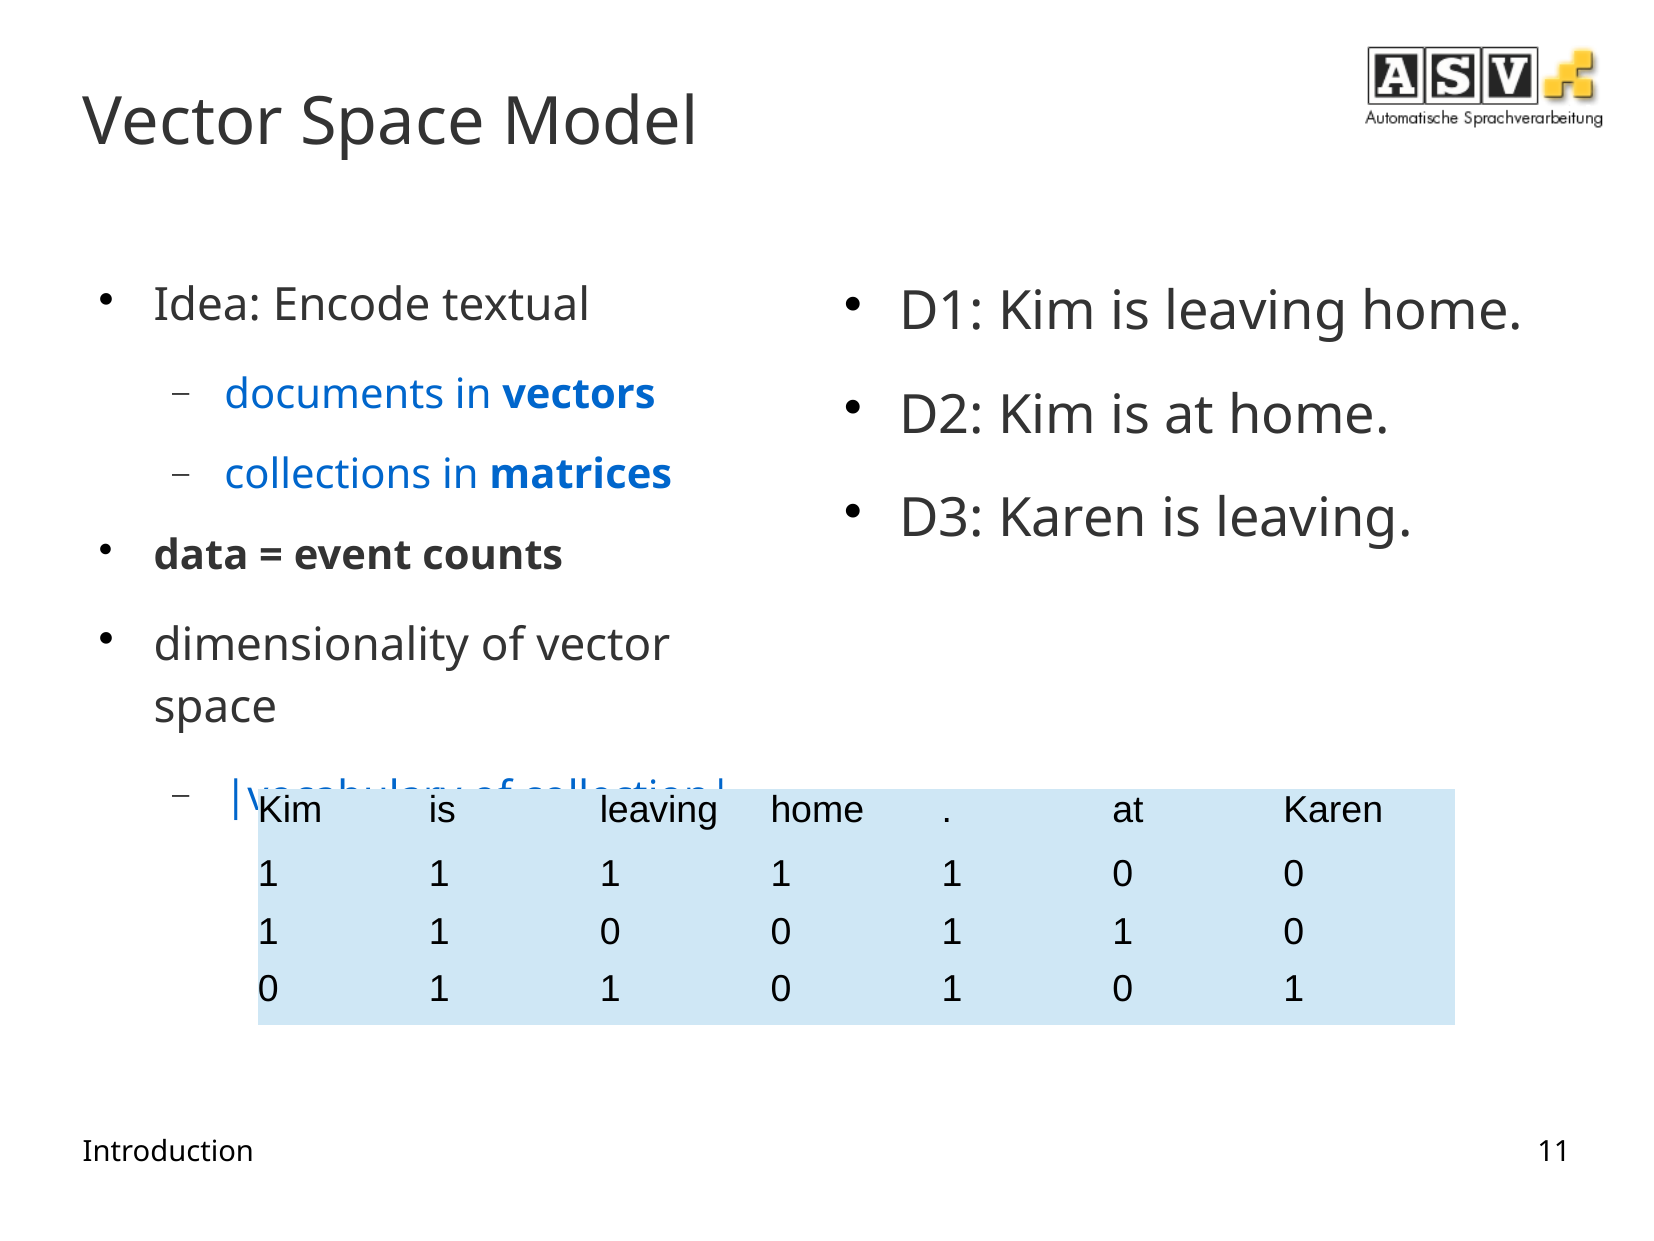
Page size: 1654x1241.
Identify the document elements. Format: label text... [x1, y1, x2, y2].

table_cell 0 [1283, 910, 1455, 968]
table_cell 0 [771, 910, 942, 968]
list Idea: Encode textual documents in vectors collections in matrices data = event counts dimensionality of vector space |vocabulary of collection| [82, 271, 793, 991]
table_cell 0 [775, 978, 786, 999]
table_cell 1 [429, 968, 600, 1025]
table_header Kim [258, 789, 429, 853]
table_cell 1 [1283, 968, 1455, 1025]
table_cell 0 [771, 968, 942, 1025]
table_cell 0 [1112, 968, 1283, 1025]
table_cell 1 [258, 853, 429, 910]
table_cell 1 [600, 853, 771, 910]
table_cell 0 [262, 978, 273, 999]
table_cell 1 [600, 968, 771, 1025]
table_header home [771, 789, 942, 853]
table_header Karen [1283, 789, 1455, 853]
table_cell 1 [942, 853, 1112, 910]
table_cell 0 [258, 968, 429, 1025]
table_header is [429, 789, 600, 853]
table_header at [1112, 789, 1283, 853]
table_cell 1 [258, 910, 429, 968]
table_cell 1 [771, 853, 942, 910]
title Vector Space Model [82, 49, 1347, 189]
table_header leaving [600, 789, 771, 853]
table_cell 1 [1112, 910, 1283, 968]
table_cell 1 [429, 853, 600, 910]
table_cell 0 [1112, 853, 1283, 910]
table_cell 1 [942, 968, 1112, 1025]
list D1: Kim is leaving home. D2: Kim is at home. D3: Karen is leaving. [828, 271, 1539, 991]
table_header . [942, 789, 1112, 853]
table_cell 0 [1283, 853, 1455, 910]
table_cell 0 [600, 910, 771, 968]
table_cell 0 [604, 921, 615, 942]
table_cell 1 [942, 910, 1112, 968]
table_cell 1 [429, 910, 600, 968]
table_cell 0 [775, 921, 786, 942]
picture [1364, 43, 1605, 129]
